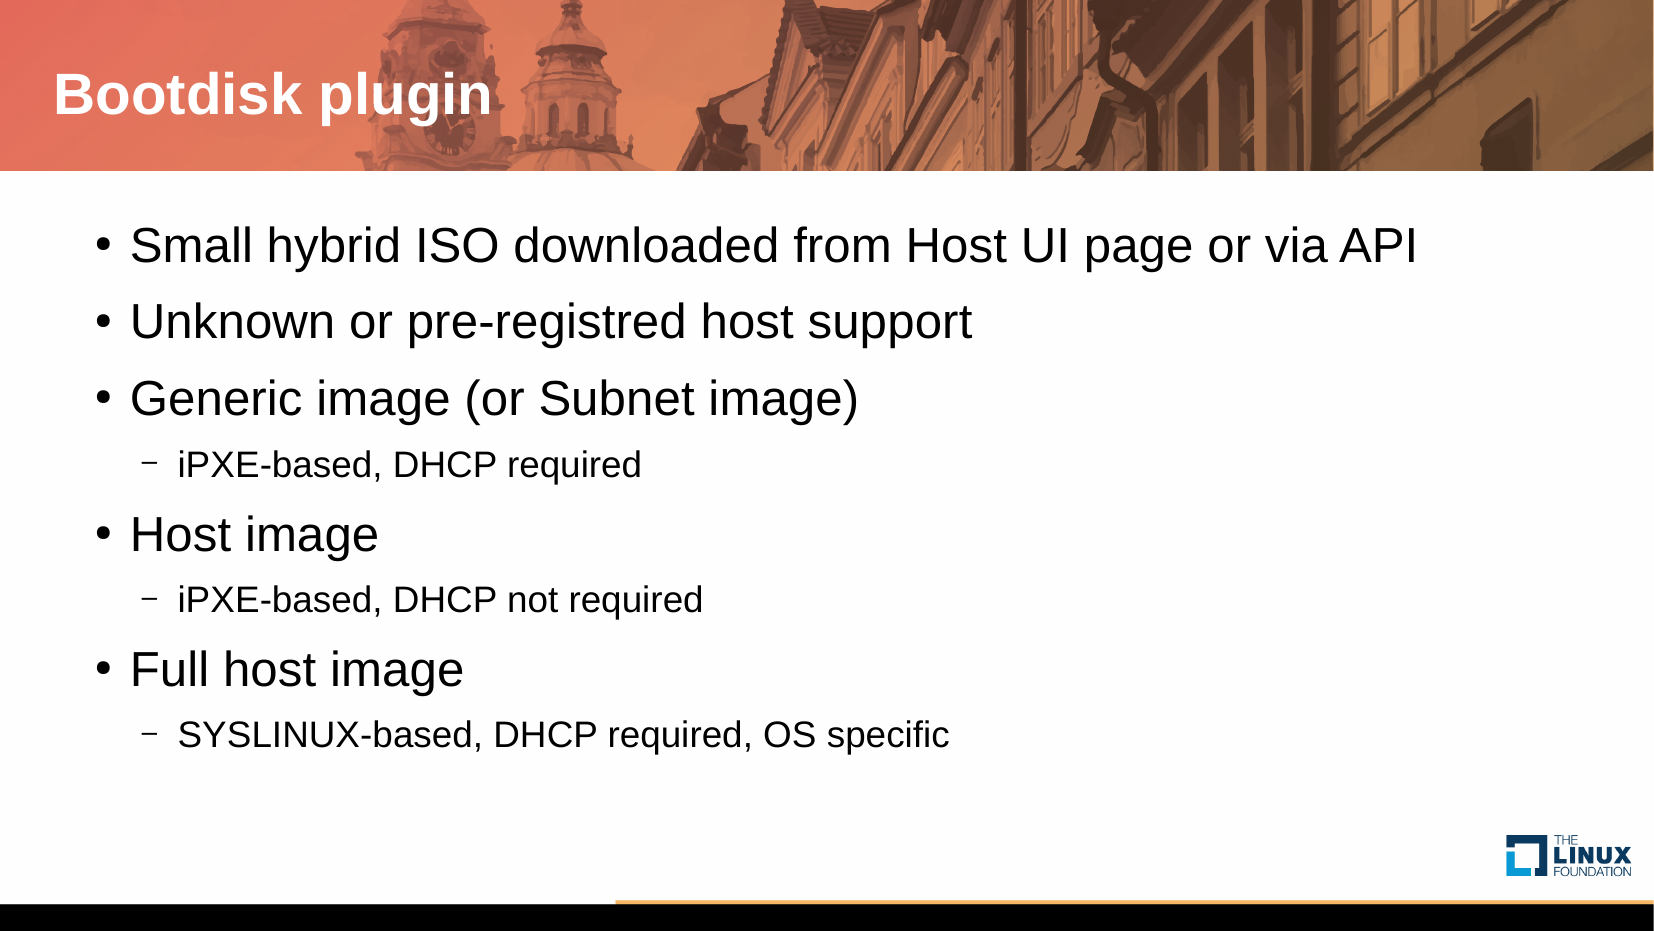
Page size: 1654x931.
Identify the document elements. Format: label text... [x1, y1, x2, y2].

title Bootdisk plugin [53, 21, 1571, 167]
list Small hybrid ISO downloaded from Host UI page or via API Unknown or pre-registred host support Generic image (or Subnet image) iPXE-based, DHCP required Host image iPXE-based, DHCP not required Full host image SYSLINUX-based, DHCP required, OS specific [82, 217, 1571, 757]
picture [0, 0, 1654, 931]
